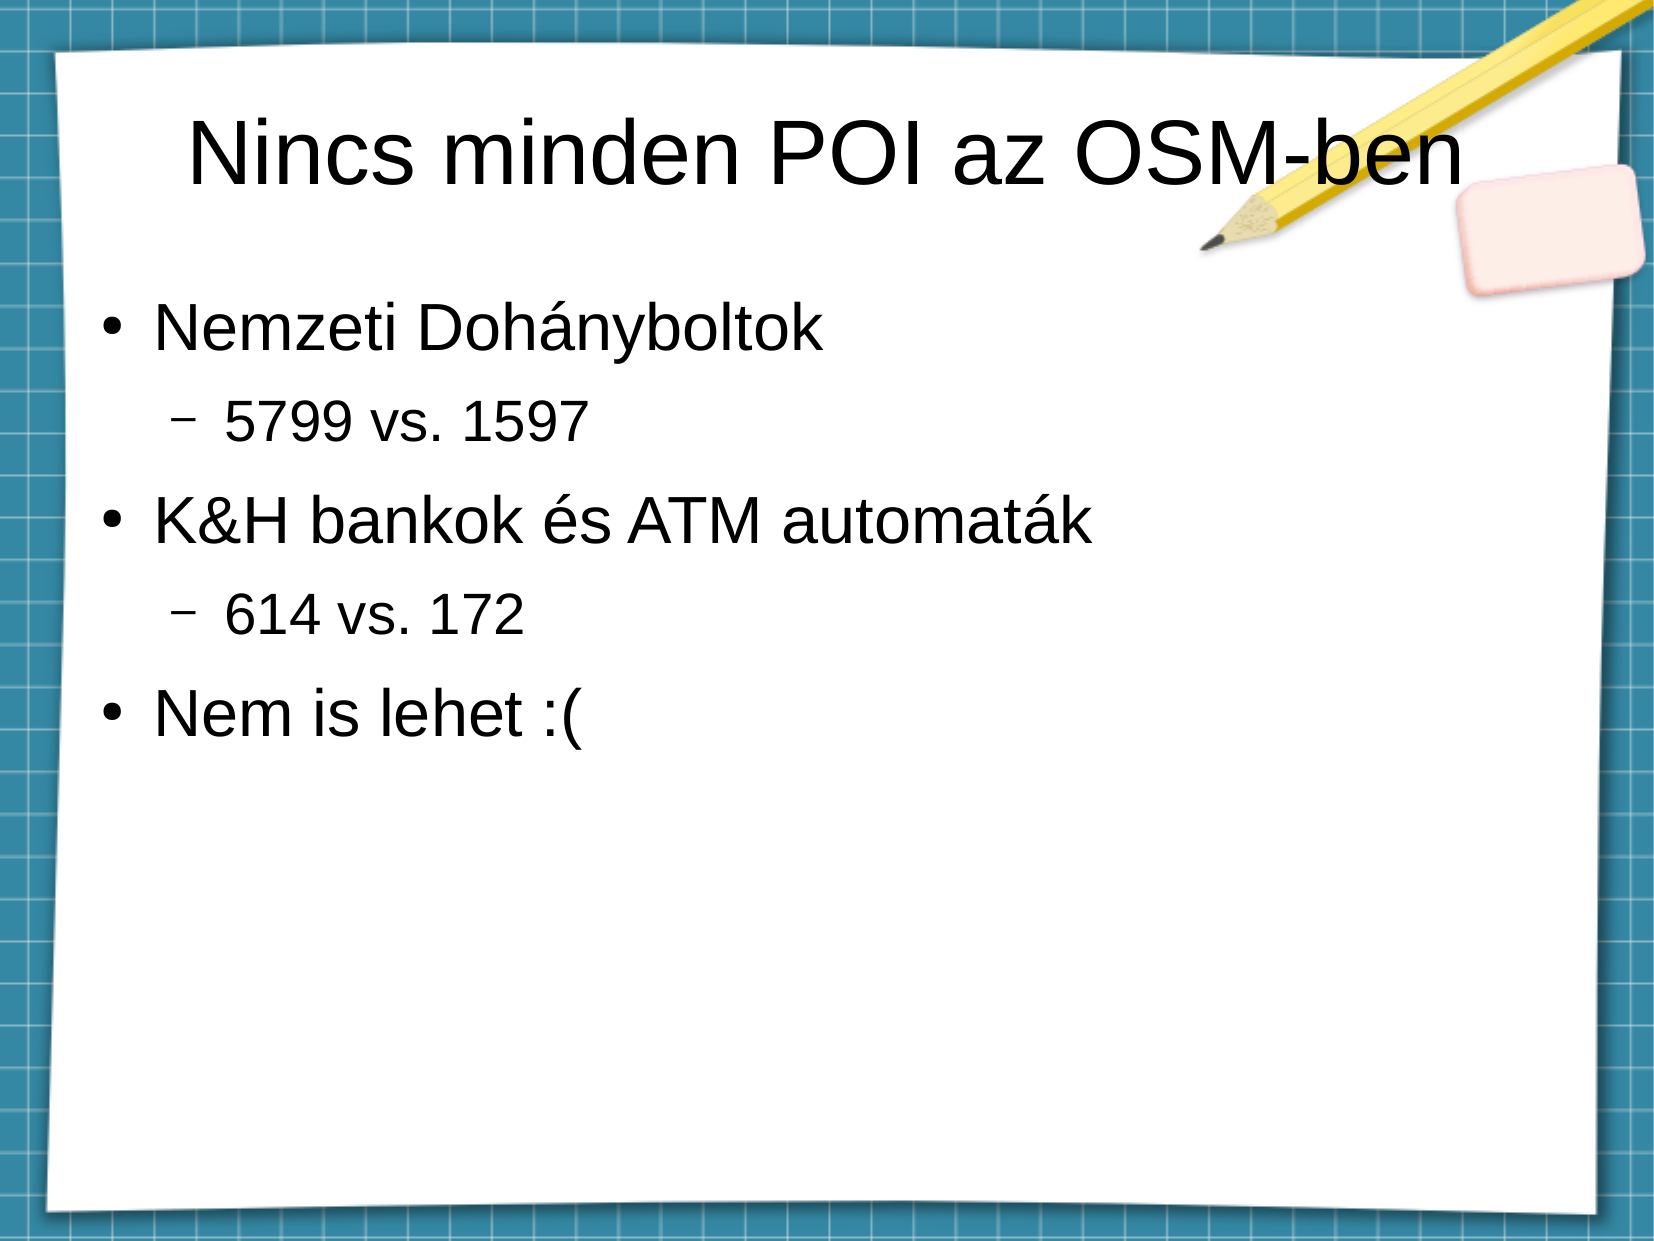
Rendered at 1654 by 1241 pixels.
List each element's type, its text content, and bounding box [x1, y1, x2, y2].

title Nincs minden POI az OSM-ben [82, 49, 1571, 257]
list Nemzeti Dohányboltok 5799 vs. 1597 K&H bankok és ATM automaták 614 vs. 172 Nem is lehet :( [82, 290, 1571, 1010]
picture [0, 0, 1654, 1241]
